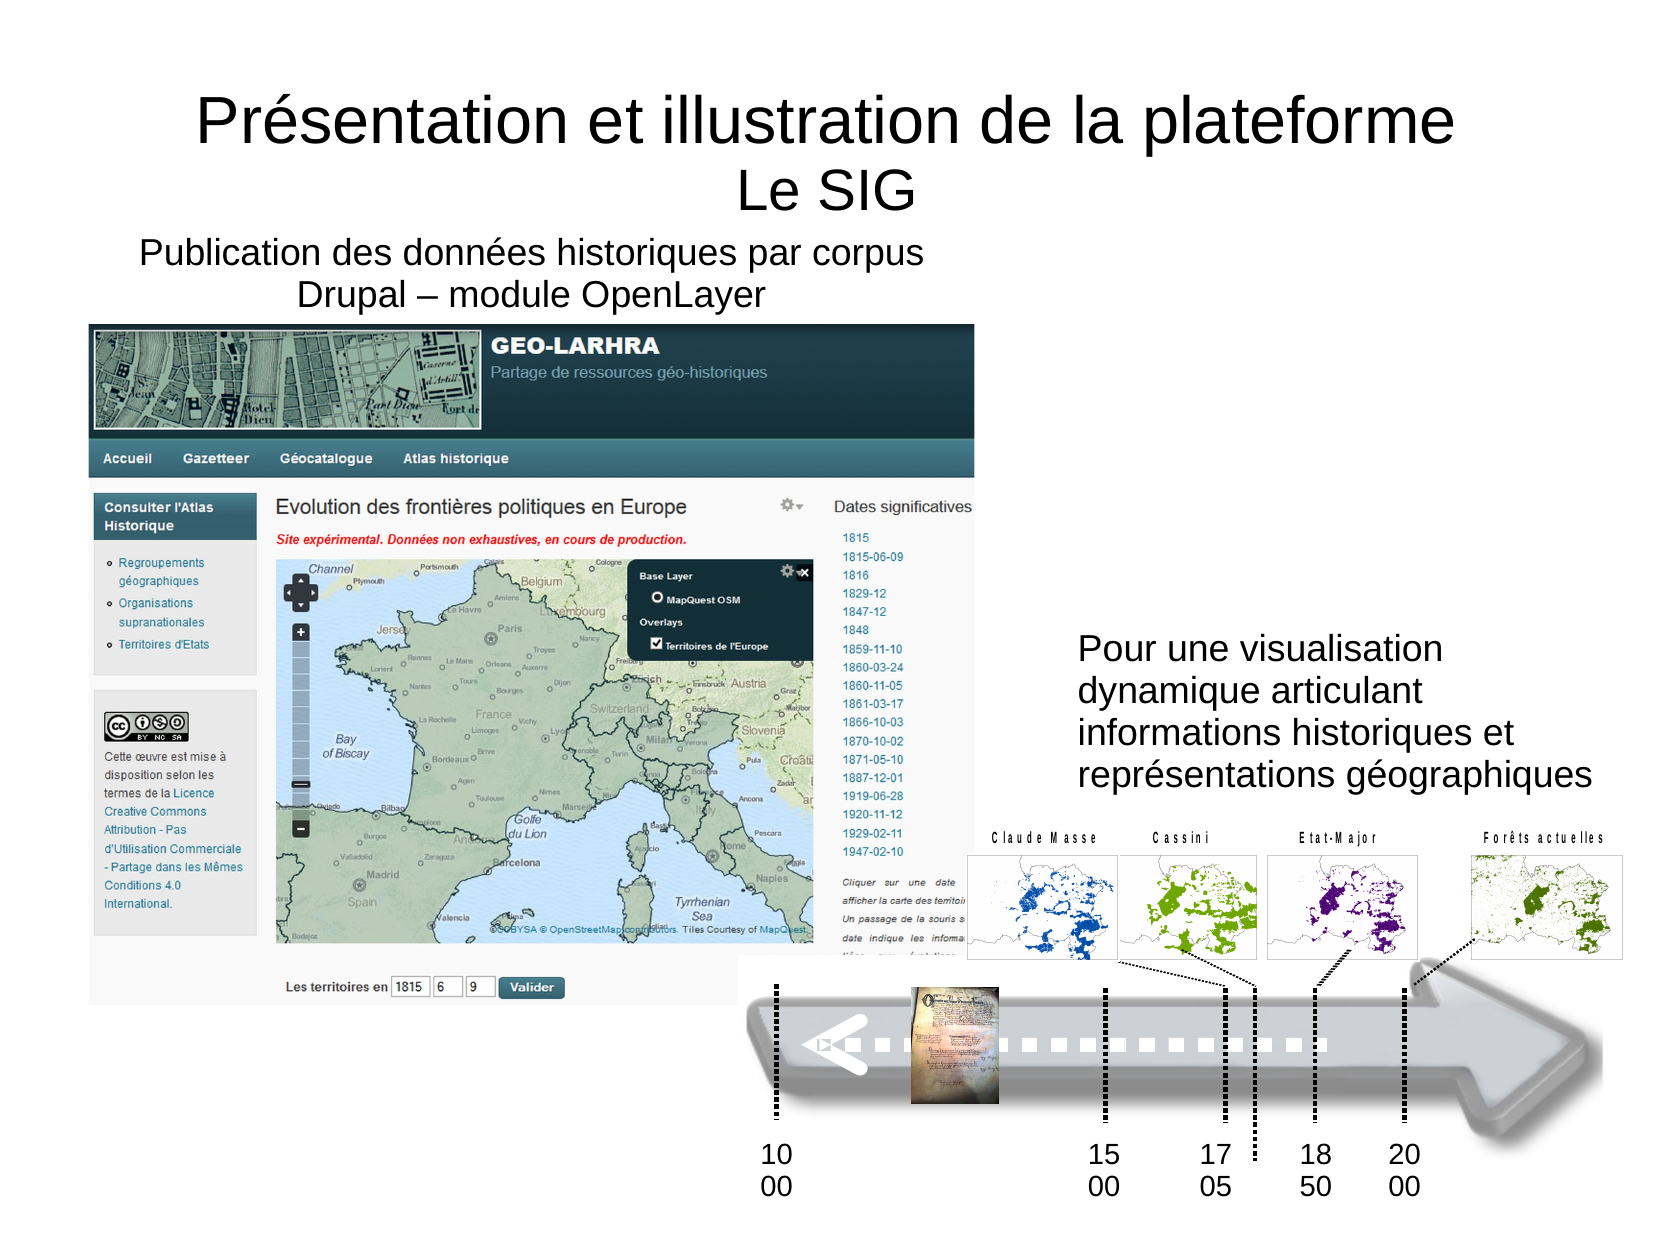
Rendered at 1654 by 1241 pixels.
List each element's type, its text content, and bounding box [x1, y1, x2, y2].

text_box 1705 [1177, 1130, 1255, 1211]
text_box 2000 [1365, 1130, 1444, 1211]
picture [88, 324, 1625, 1161]
text_box 1000 [738, 1130, 816, 1211]
text_box 1500 [1065, 1130, 1143, 1211]
title Présentation et illustration de la plateforme Le SIG [82, 49, 1571, 257]
text_box 1850 [1277, 1130, 1355, 1211]
text_box Pour une visualisation dynamique articulant informations historiques et représentations géographiques [1062, 620, 1625, 827]
text_box Publication des données historiques par corpus Drupal – module OpenLayer [88, 224, 975, 324]
